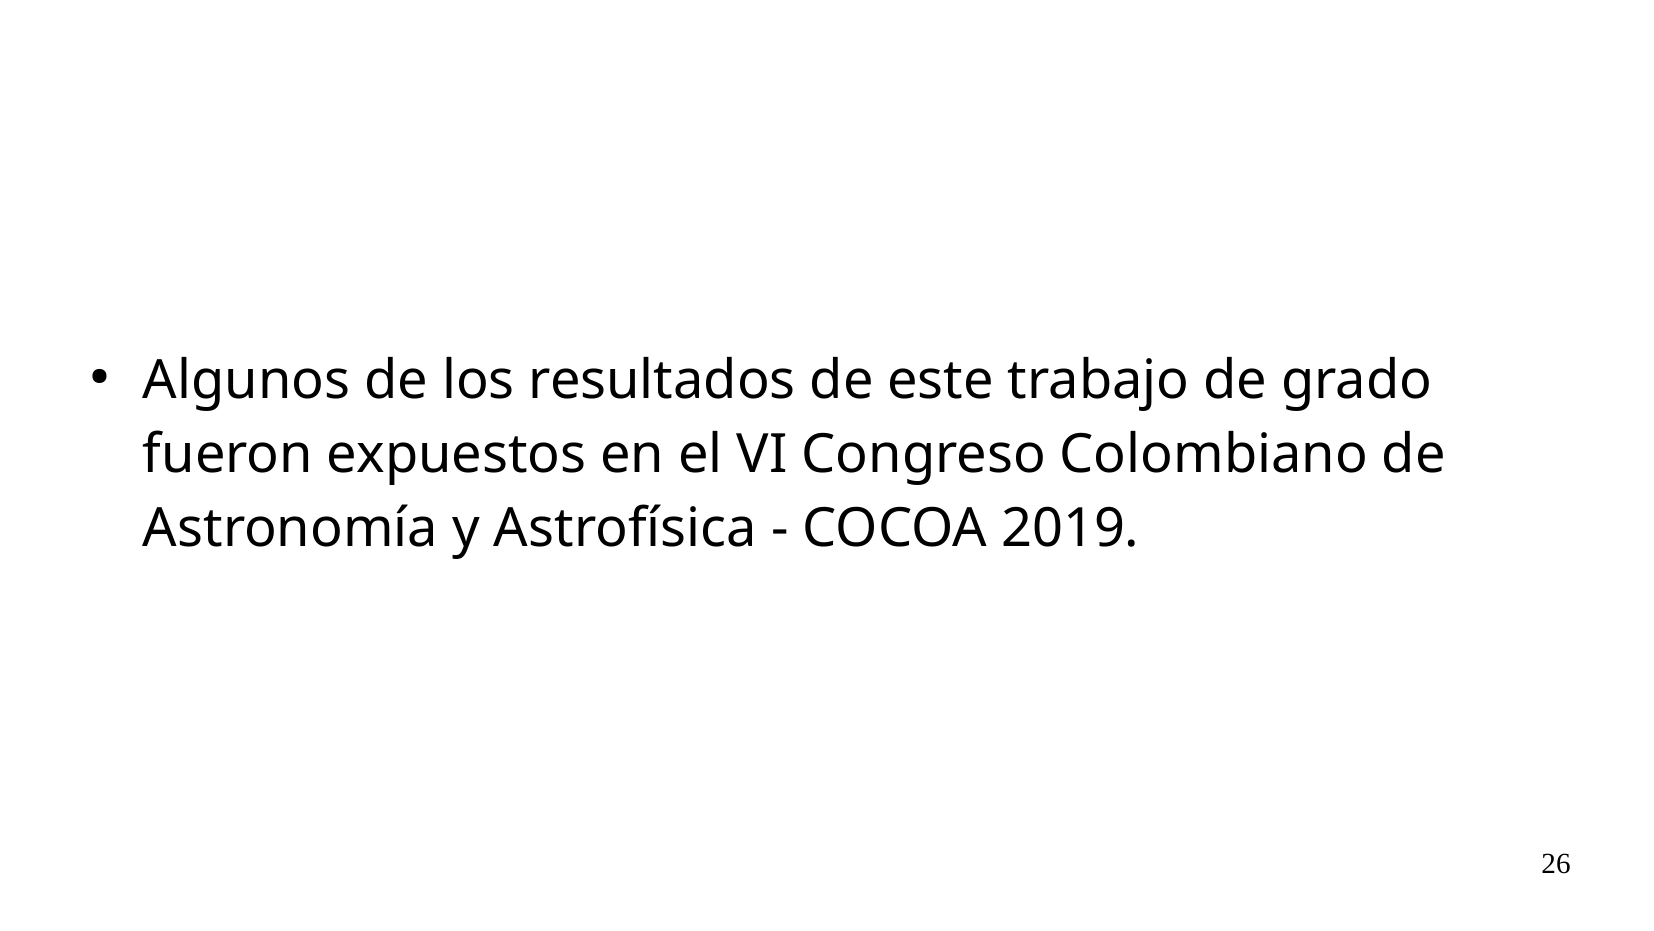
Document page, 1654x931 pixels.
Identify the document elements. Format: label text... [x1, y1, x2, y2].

list Algunos de los resultados de este trabajo de grado fueron expuestos en el VI Congreso Colombiano de Astronomía y Astrofísica - COCOA 2019. [72, 340, 1561, 568]
